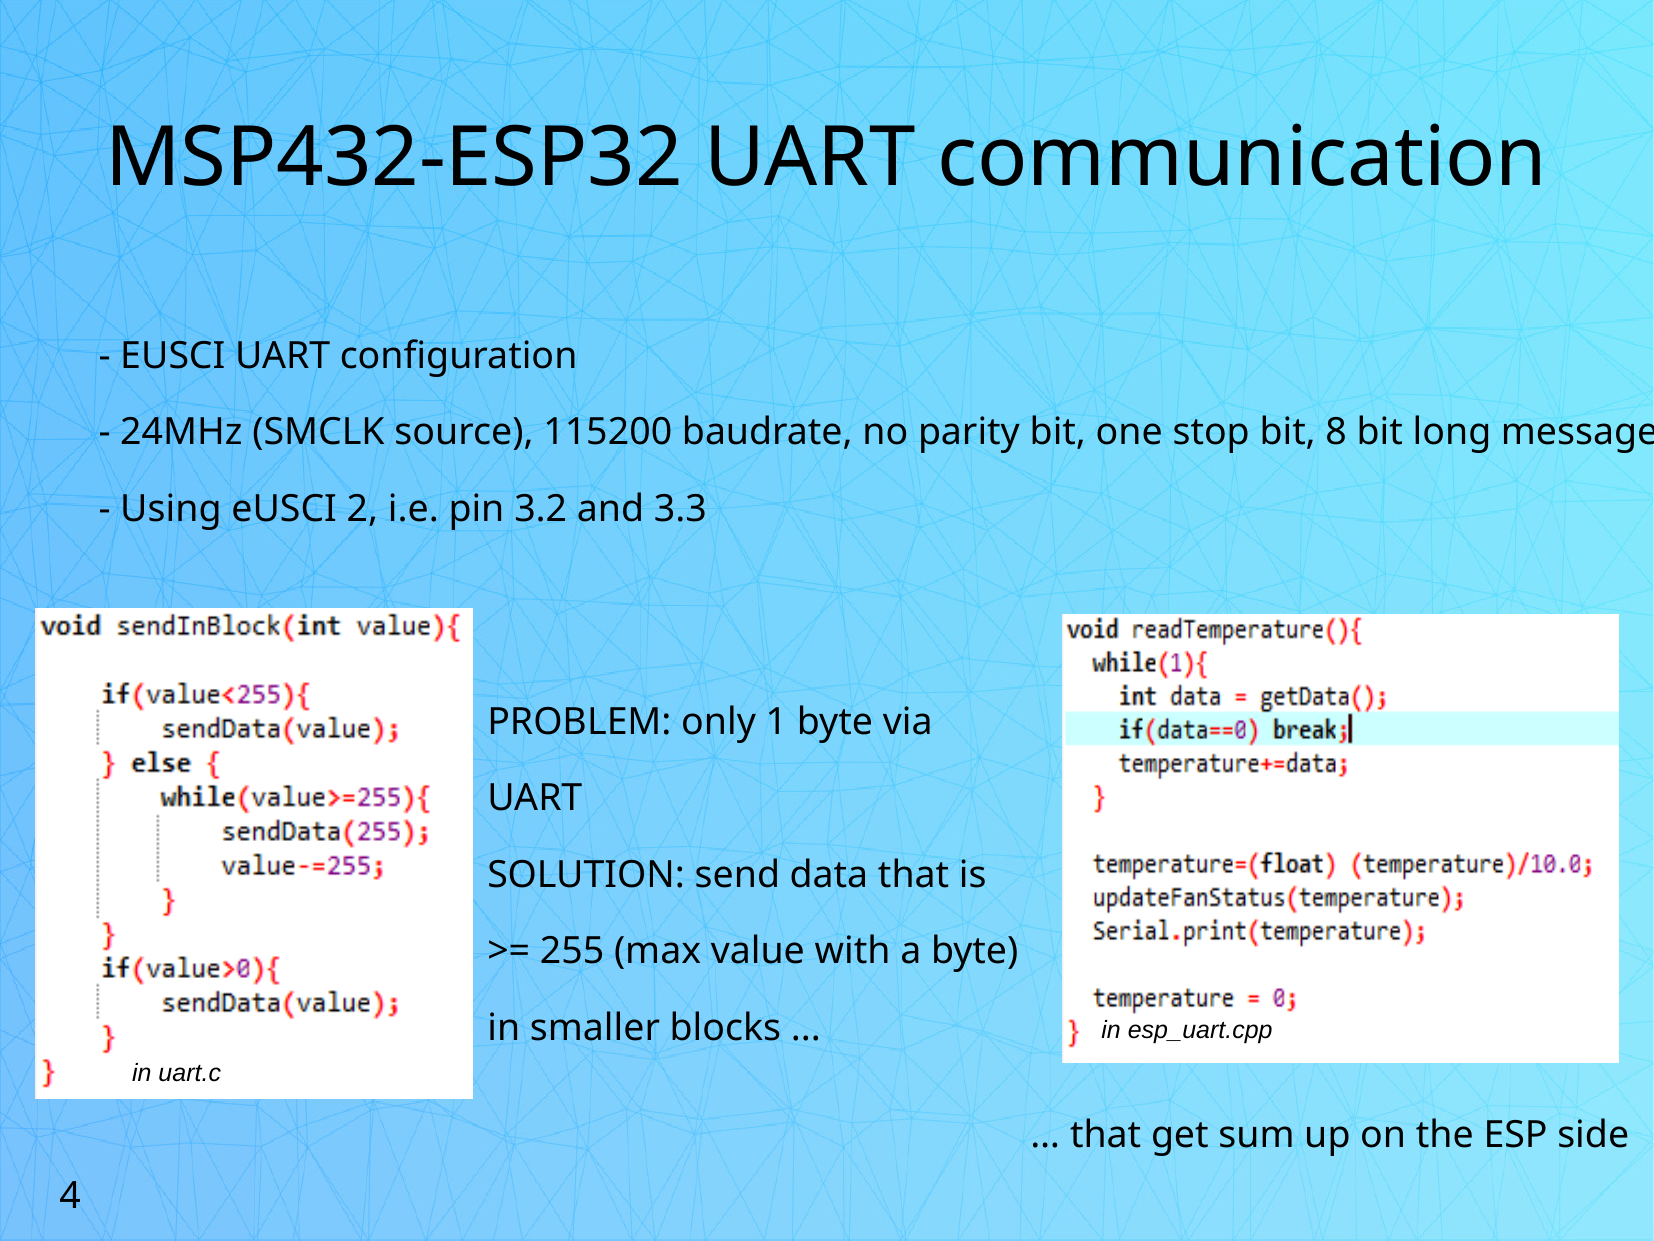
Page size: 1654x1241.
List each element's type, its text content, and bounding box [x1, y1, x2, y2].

picture [0, 0, 1654, 1241]
text_box PROBLEM: only 1 byte via UART SOLUTION: send data that is >= 255 (max value with a byte) in smaller blocks ... [472, 661, 1052, 971]
title MSP432-ESP32 UART communication [82, 49, 1571, 257]
text_box in esp_uart.cpp [1086, 1008, 1288, 1075]
text_box in uart.c [117, 1051, 237, 1095]
text_box 4 [44, 1161, 674, 1217]
text_box - EUSCI UART configuration - 24MHz (SMCLK source), 115200 baudrate, no parity bit, one stop bit, 8 bit long message - Using eUSCI 2, i.e. pin 3.2 and 3.3 [83, 295, 1607, 479]
text_box … that get sum up on the ESP side [1015, 1100, 1630, 1158]
picture [1643, 426, 1653, 432]
picture [1643, 435, 1654, 441]
